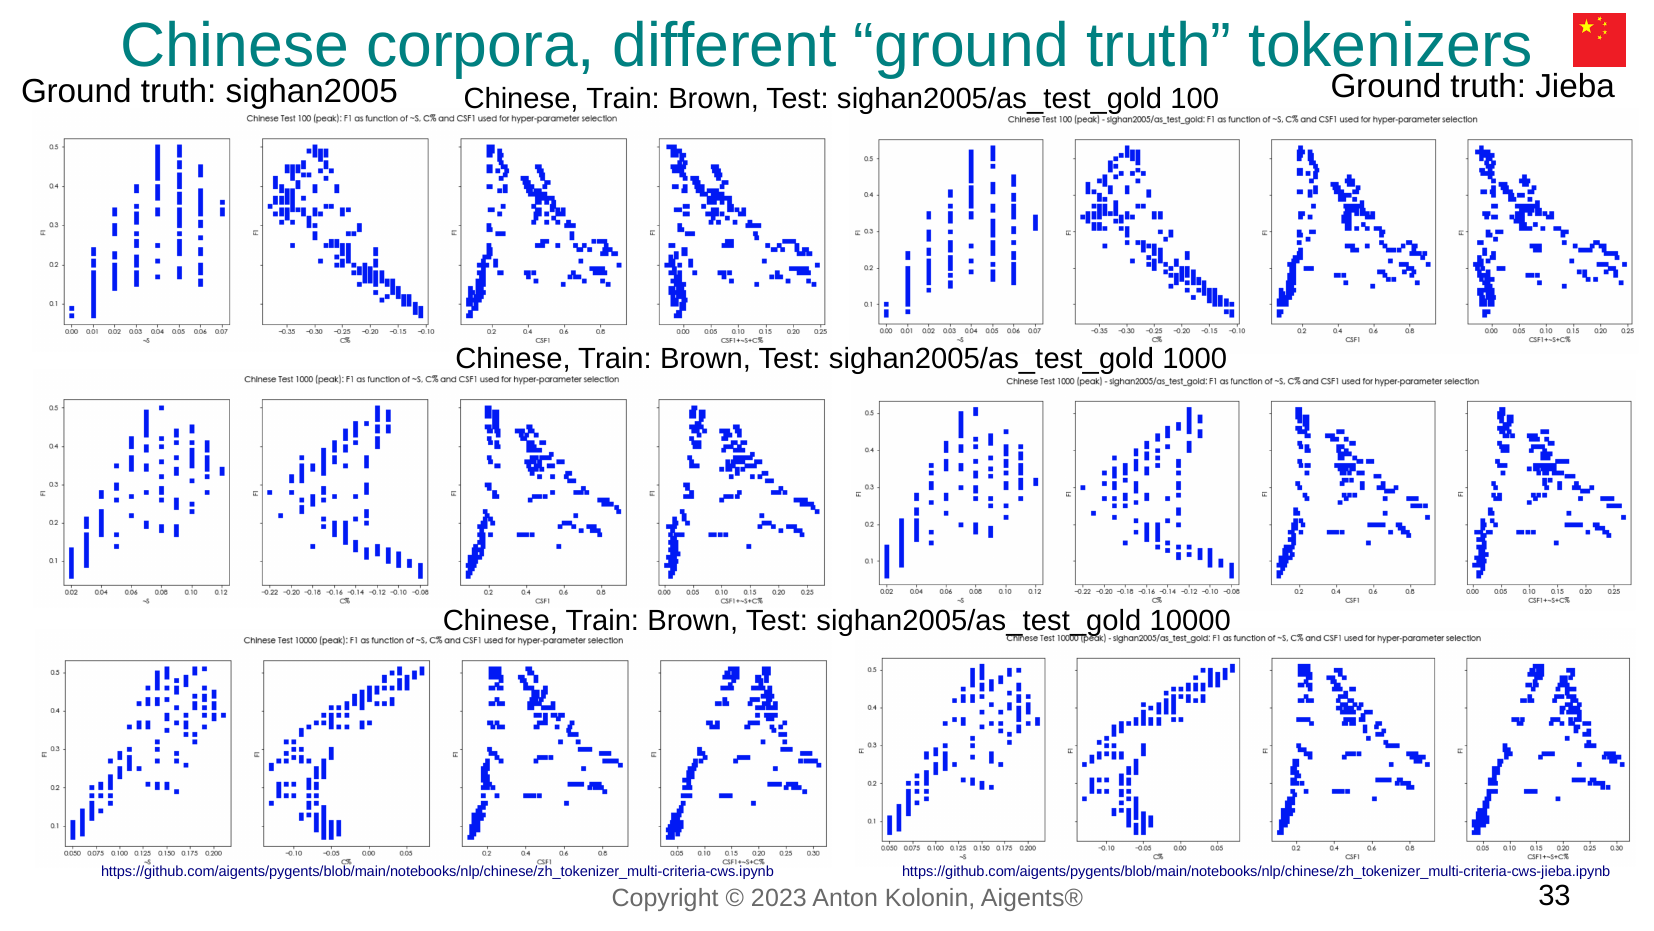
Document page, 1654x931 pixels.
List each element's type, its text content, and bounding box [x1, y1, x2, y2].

picture [851, 370, 1636, 611]
picture [855, 628, 1636, 867]
text_box Ground truth: sighan2005 [6, 65, 414, 118]
picture [849, 108, 1639, 354]
text_box https://github.com/aigents/pygents/blob/main/notebooks/nlp/chinese/zh_tokenizer_multi-criteria-cws-jieba.ipynb [887, 855, 1626, 887]
text_box https://github.com/aigents/pygents/blob/main/notebooks/nlp/chinese/zh_tokenizer_multi-criteria-cws.ipynb [86, 855, 790, 887]
text_box Chinese corpora, different “ground truth” tokenizers [0, 0, 1630, 91]
picture [32, 108, 832, 352]
text_box Chinese, Train: Brown, Test: sighan2005/as_test_gold 10000 [428, 594, 1248, 647]
picture [33, 369, 832, 608]
text_box Ground truth: Jieba [1315, 60, 1631, 112]
picture [1573, 13, 1626, 67]
text_box Chinese, Train: Brown, Test: sighan2005/as_test_gold 1000 [440, 332, 1244, 384]
picture [35, 629, 832, 869]
text_box Chinese, Train: Brown, Test: sighan2005/as_test_gold 100 [448, 91, 1236, 125]
